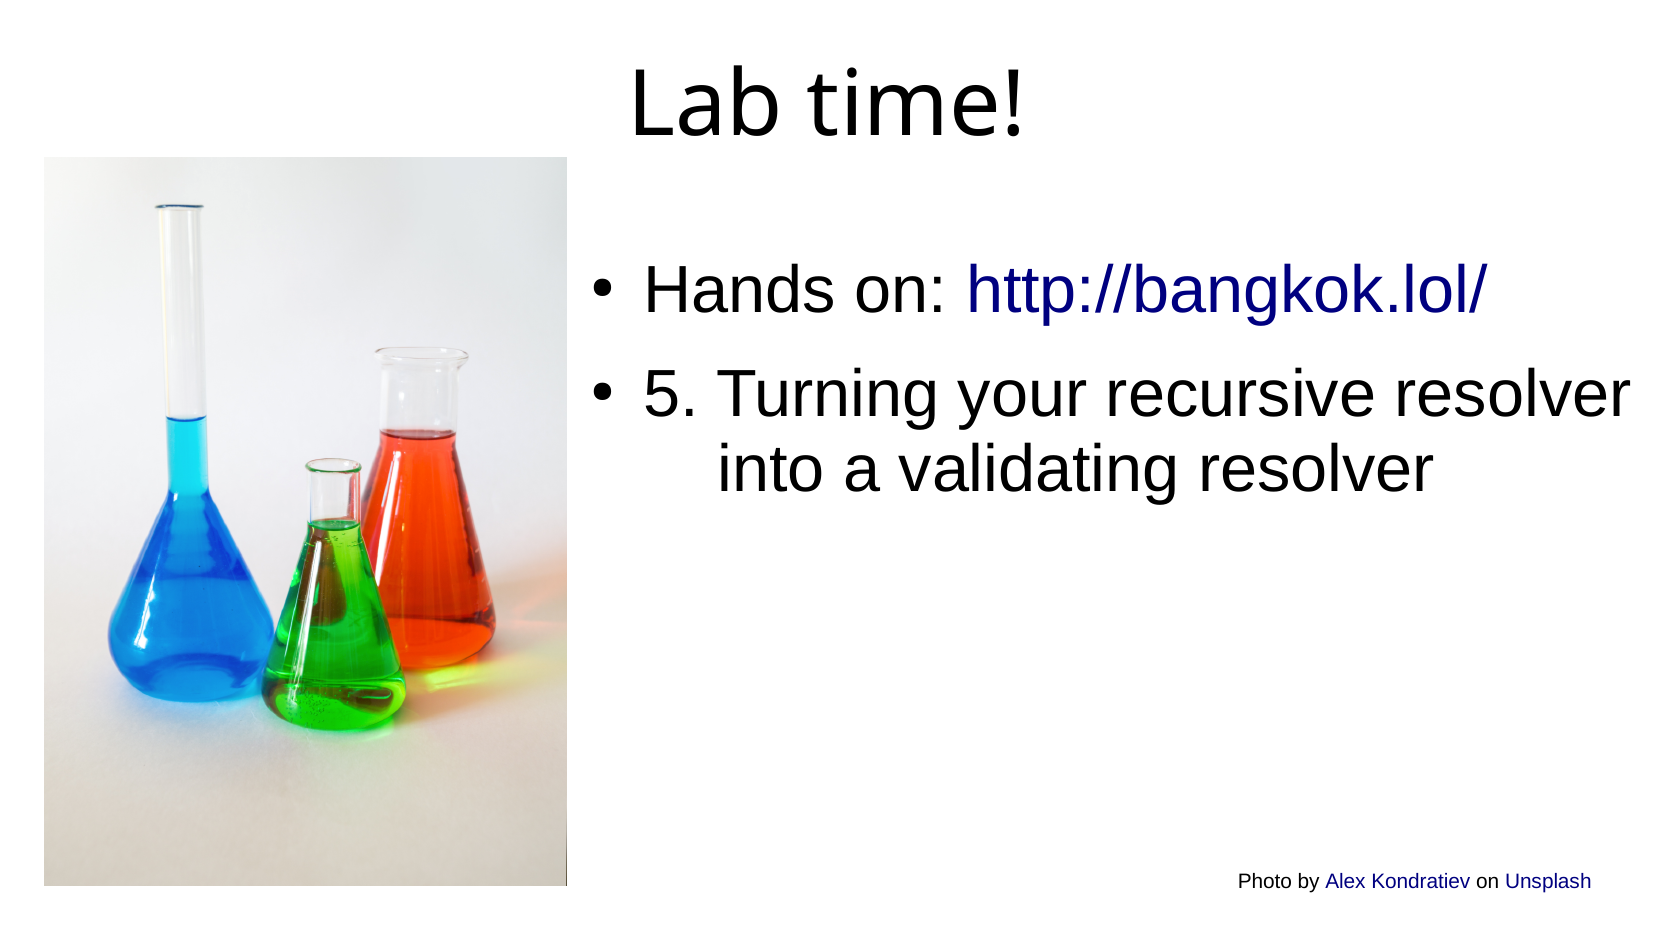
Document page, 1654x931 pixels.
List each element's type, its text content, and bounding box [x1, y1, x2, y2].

picture [44, 157, 567, 886]
text_box Photo by Alex Kondratiev on Unsplash [1223, 862, 1607, 901]
title Lab time! [82, 37, 1571, 221]
list Hands on: http://bangkok.lol/ 5. Turning your recursive resolver into a validating resolver [572, 251, 1654, 792]
